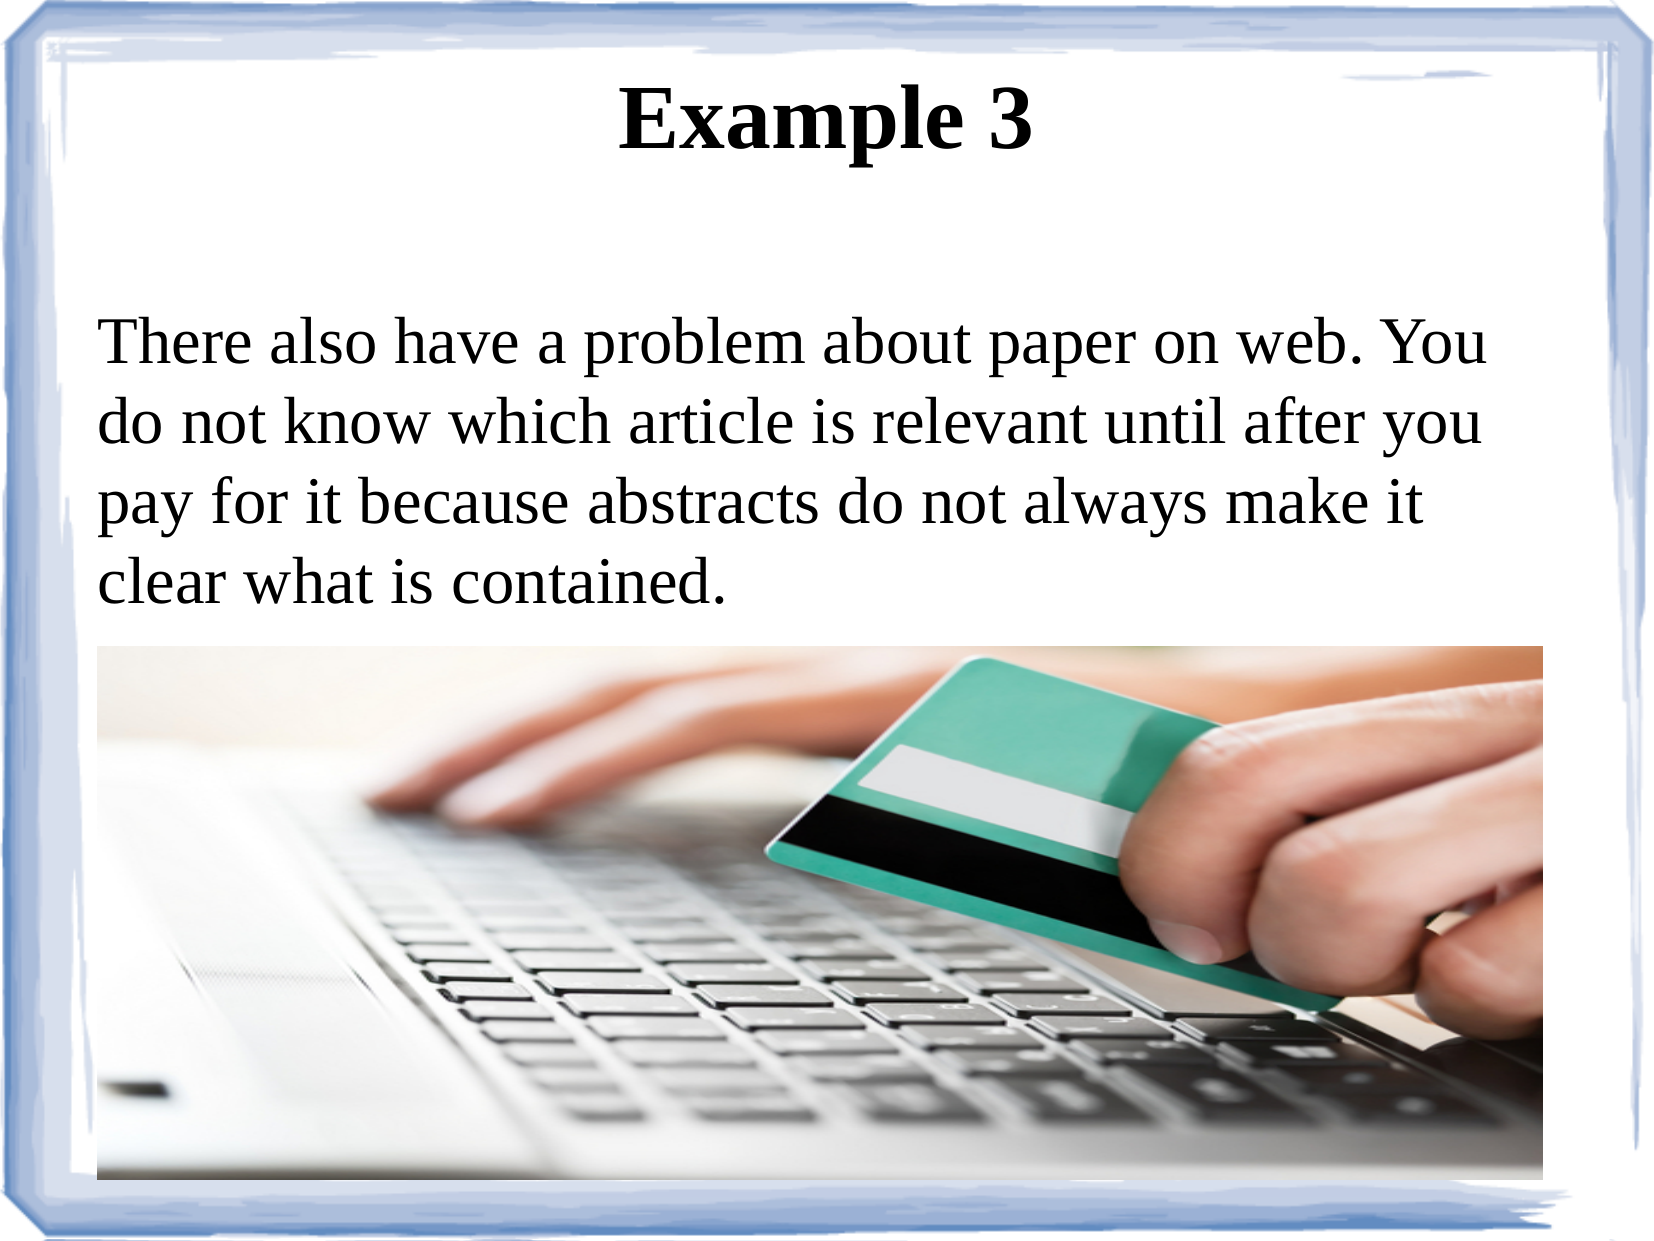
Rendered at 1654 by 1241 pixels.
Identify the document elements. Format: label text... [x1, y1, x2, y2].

text_box There also have a problem about paper on web. You do not know which article is relevant until after you pay for it because abstracts do not always make it clear what is contained. [82, 289, 1571, 1108]
picture [0, 0, 1654, 1241]
title Example 3 [82, 49, 1571, 257]
